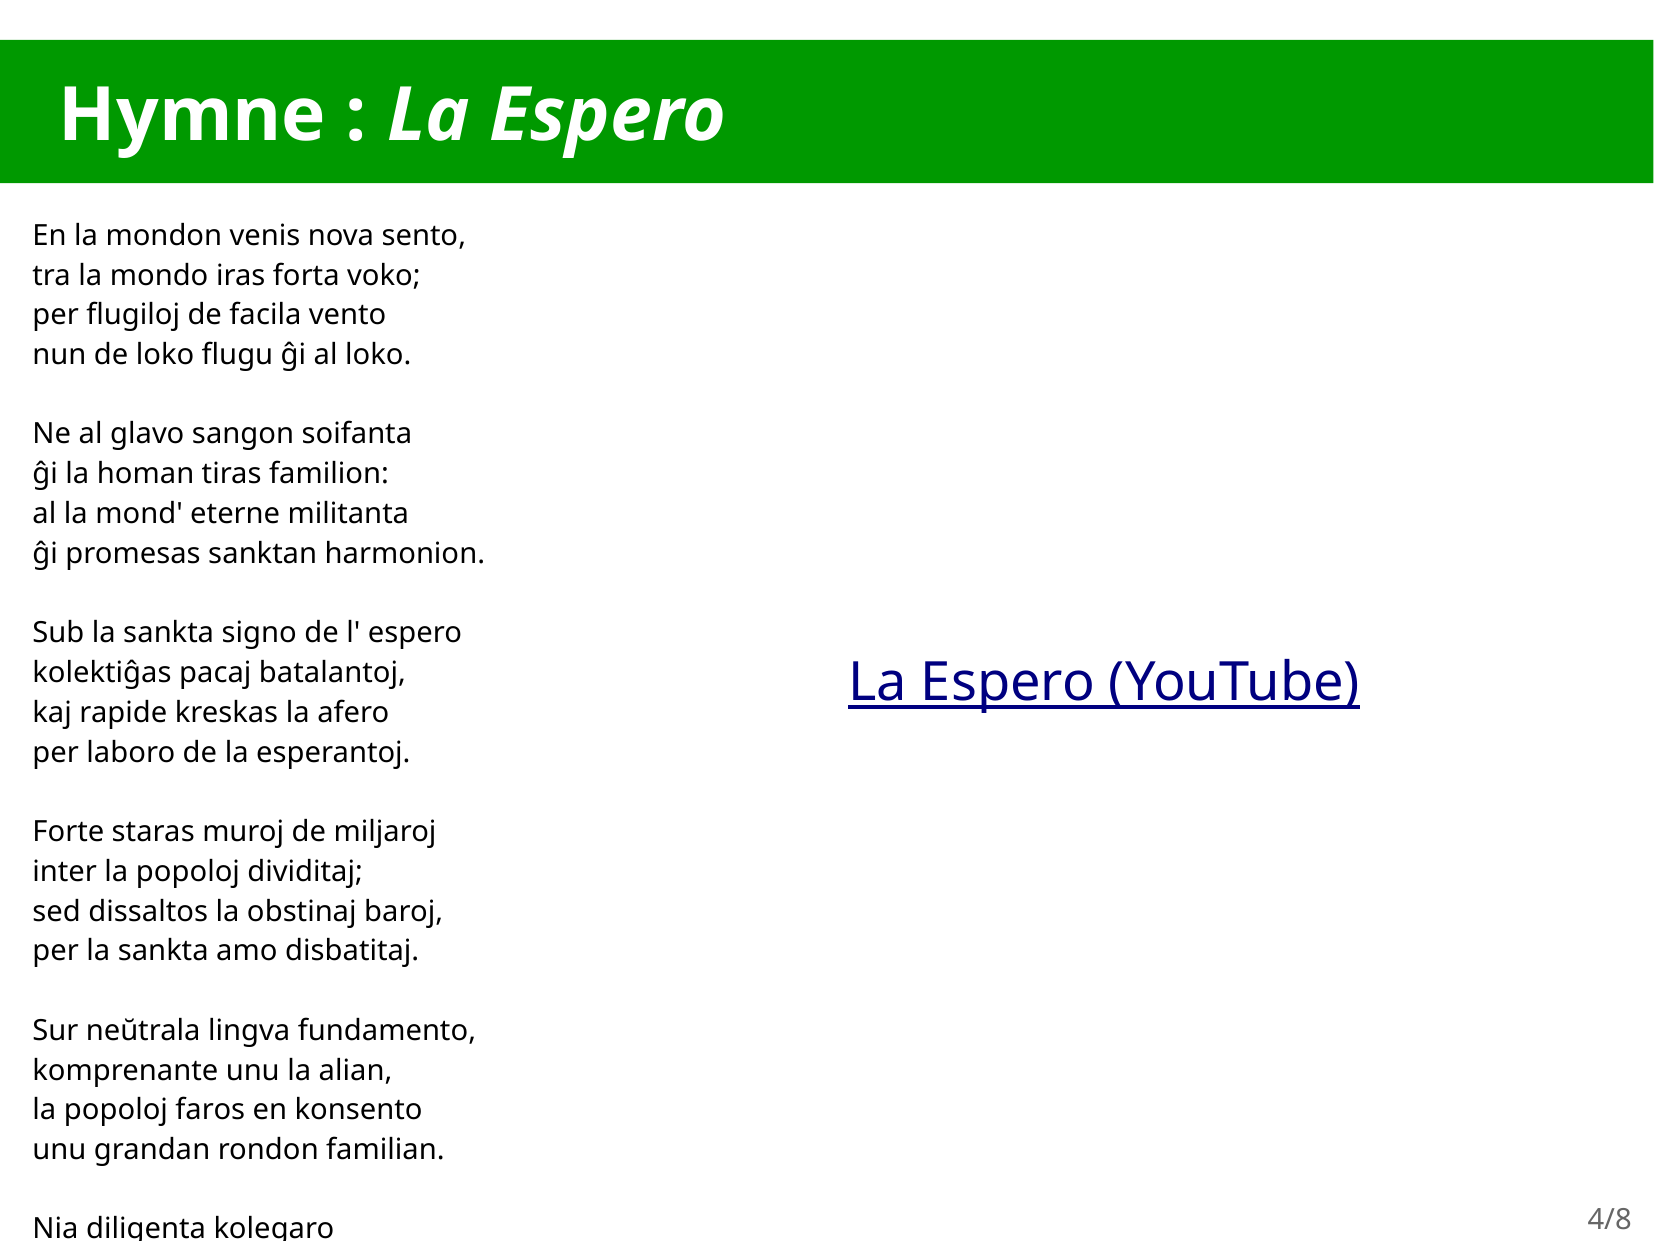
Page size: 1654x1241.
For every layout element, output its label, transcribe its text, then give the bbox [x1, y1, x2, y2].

text_box La Espero (YouTube) [779, 635, 1430, 733]
text_box <number>/8 [1446, 1191, 1647, 1241]
text_box En la mondon venis nova sento, tra la mondo iras forta voko; per flugiloj de facila vento nun de loko flugu ĝi al loko. Ne al glavo sangon soifanta ĝi la homan tiras familion: al la mond' eterne militanta ĝi promesas sanktan harmonion. Sub la sankta signo de l' espero kolektiĝas pacaj batalantoj, kaj rapide kreskas la afero per laboro de la esperantoj. Forte staras muroj de miljaroj inter la popoloj dividitaj; sed dissaltos la obstinaj baroj, per la sankta amo disbatitaj. Sur neŭtrala lingva fundamento, komprenante unu la alian, la popoloj faros en konsento unu grandan rondon familian. Nia diligenta kolegaro en laboro paca ne laciĝos, ĝis la bela sonĝo de l' homaro por eterna ben' efektiviĝos. [0, 206, 591, 1215]
title Hymne : La Espero [0, 39, 1654, 184]
